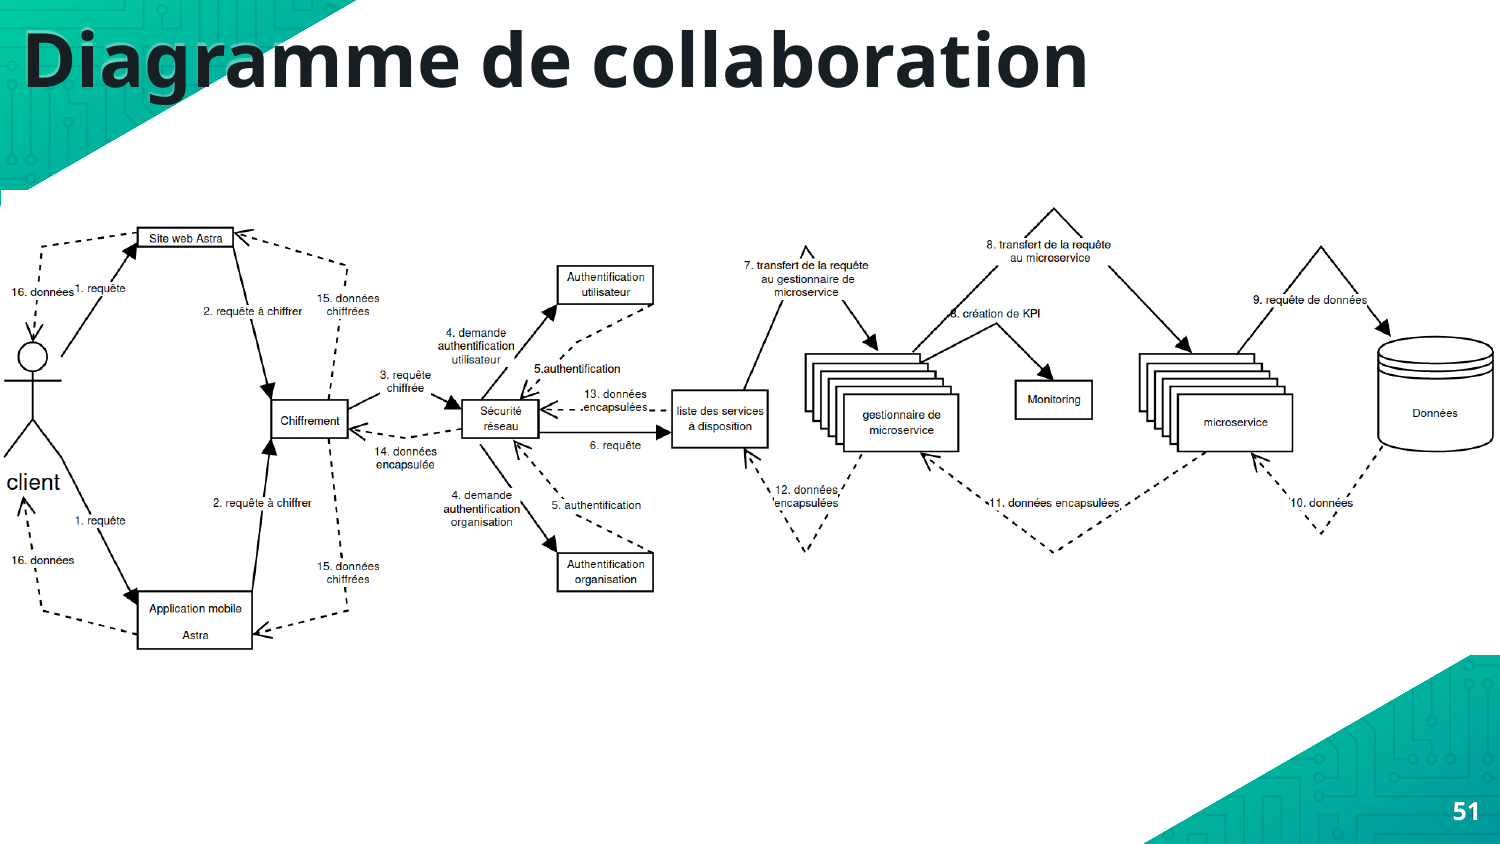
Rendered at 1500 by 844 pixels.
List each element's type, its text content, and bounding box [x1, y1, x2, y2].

title Diagramme de collaboration [20, 23, 1241, 105]
slide_number <numéro> [1391, 779, 1482, 844]
picture [1, 190, 1500, 655]
